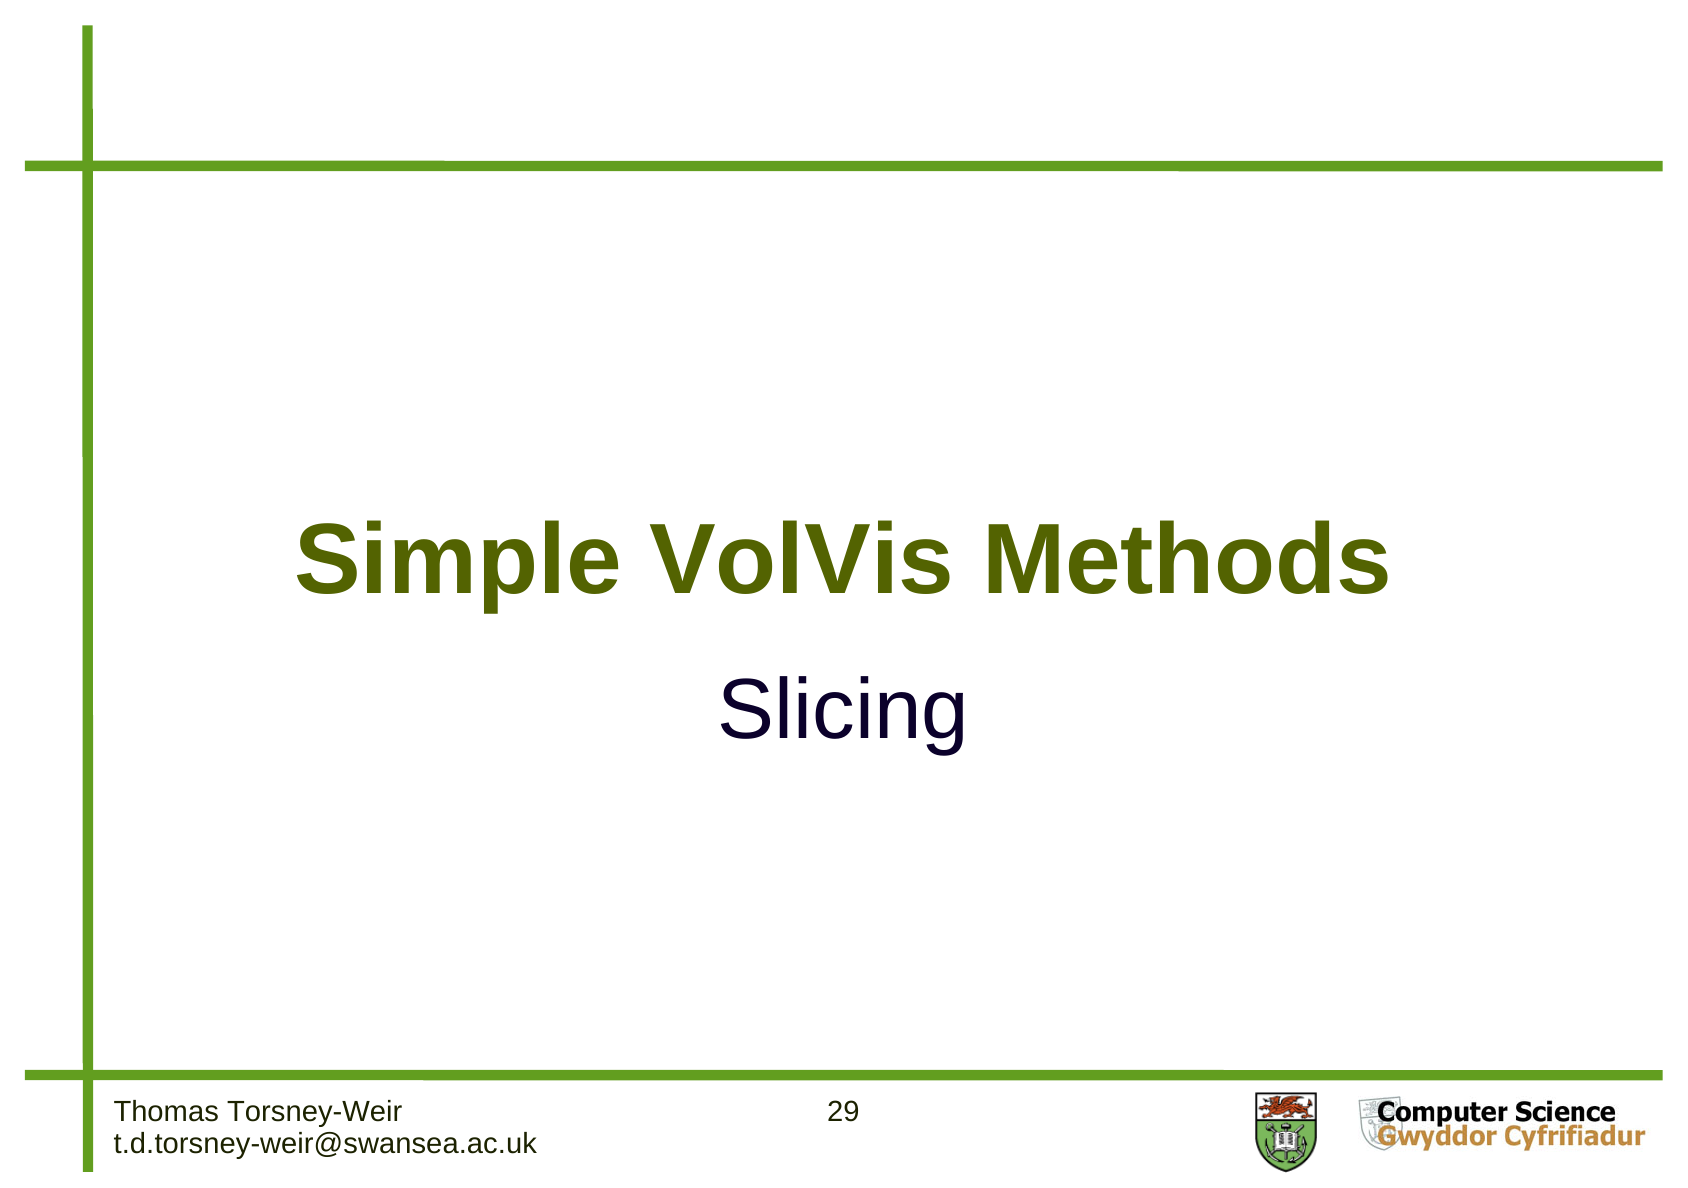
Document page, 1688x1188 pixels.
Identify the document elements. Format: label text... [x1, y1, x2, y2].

subtitle Slicing [253, 672, 1435, 977]
title Simple VolVis Methods [126, 368, 1562, 624]
picture [1240, 1092, 1654, 1173]
